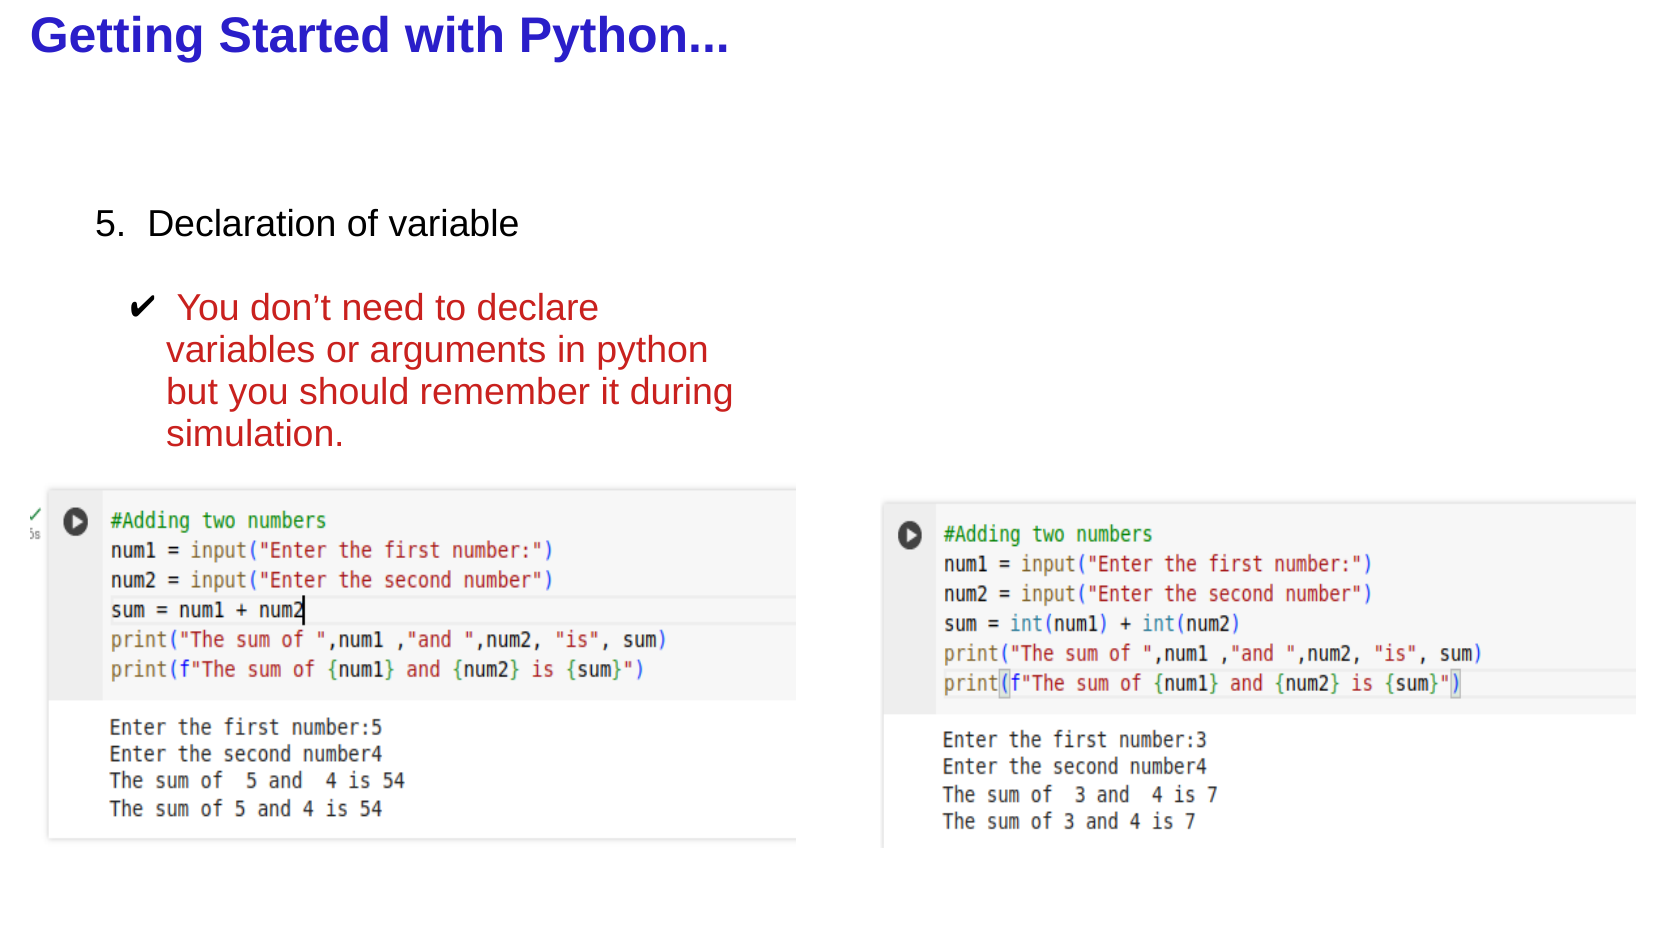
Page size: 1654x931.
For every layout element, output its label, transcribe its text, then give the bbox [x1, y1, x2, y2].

picture [30, 464, 796, 851]
text_box Getting Started with Python... [15, 0, 751, 91]
picture [880, 479, 1636, 848]
text_box 5. Declaration of variable You don’t need to declare variables or arguments in python but you should remember it during simulation. [45, 195, 766, 464]
